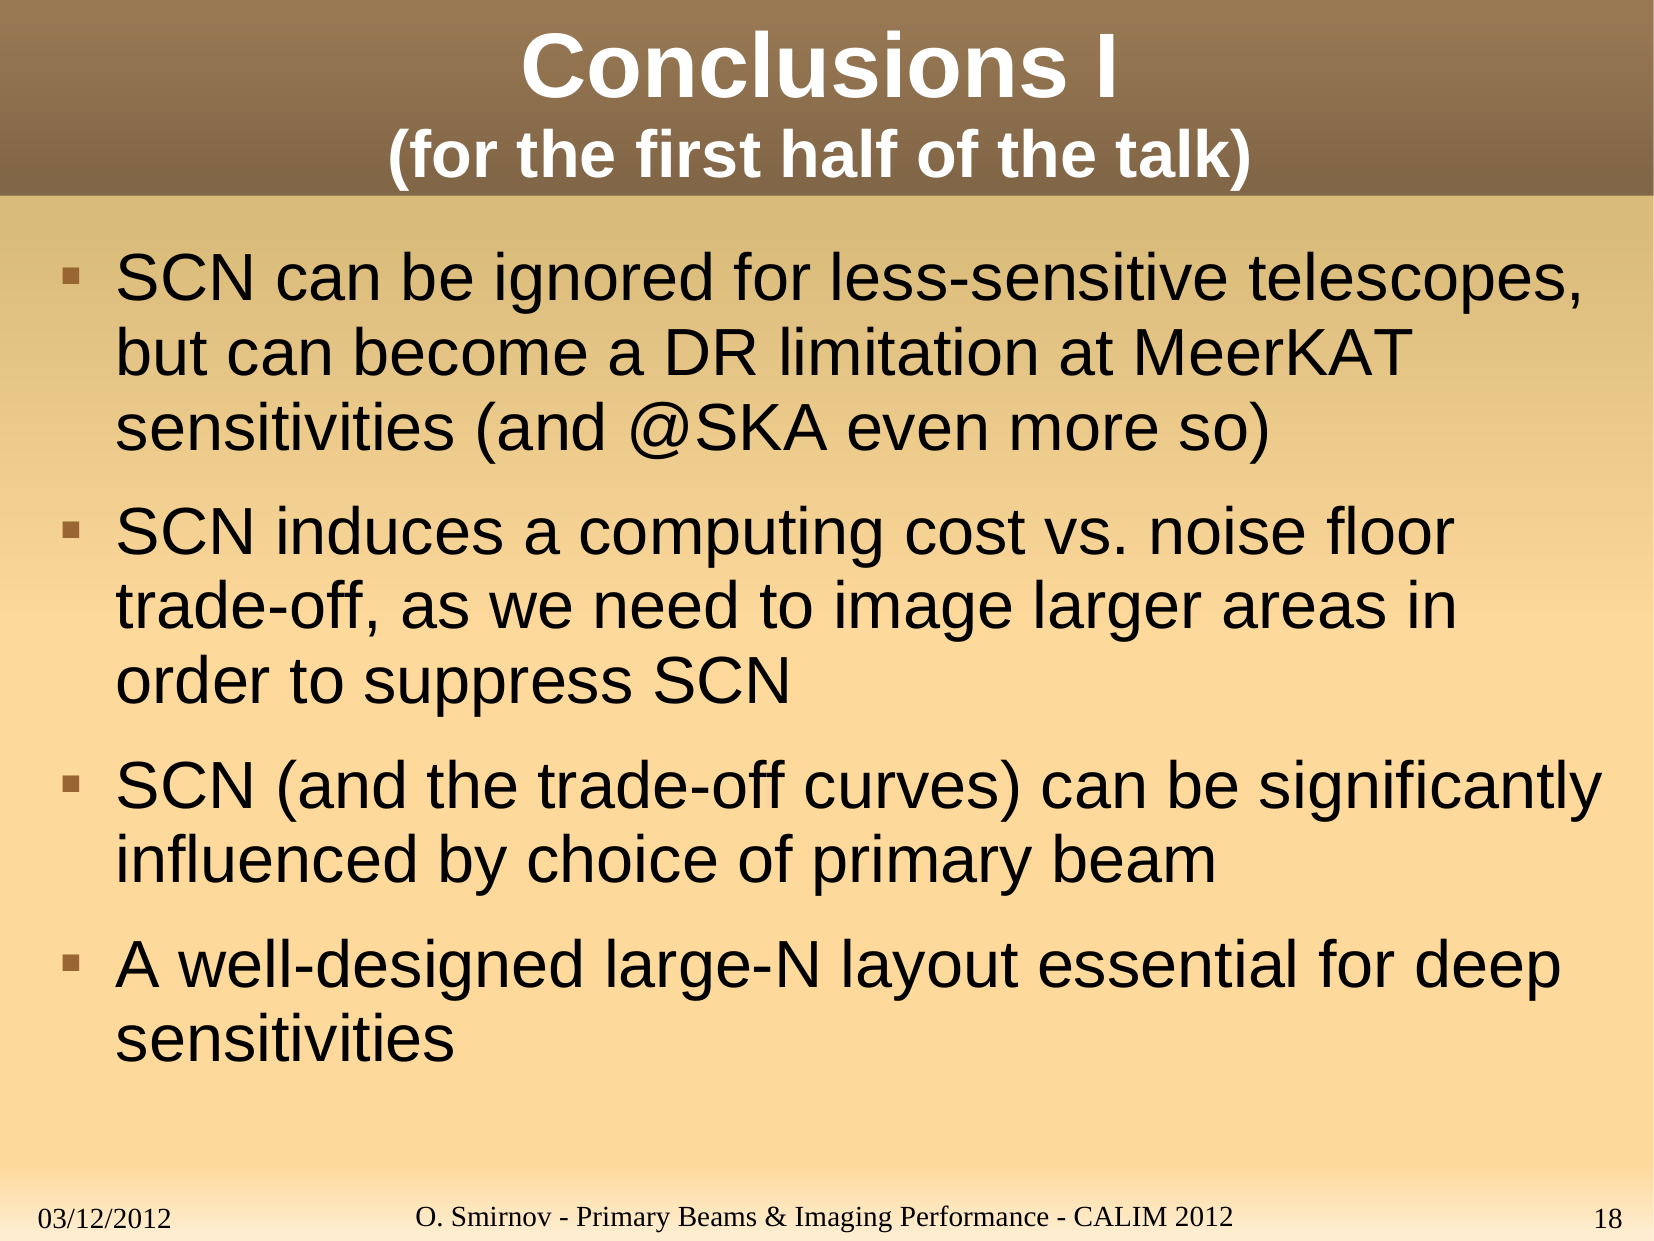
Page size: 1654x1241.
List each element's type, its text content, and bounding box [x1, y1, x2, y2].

picture [0, 0, 1654, 1241]
list SCN can be ignored for less-sensitive telescopes, but can become a DR limitation at MeerKAT sensitivities (and @SKA even more so) SCN induces a computing cost vs. noise floor trade-off, as we need to image larger areas in order to suppress SCN SCN (and the trade-off curves) can be significantly influenced by choice of primary beam A well-designed large-N layout essential for deep sensitivities [45, 240, 1621, 1241]
picture [41, 1210, 45, 1227]
title Conclusions I (for the first half of the talk) [76, 0, 1565, 208]
